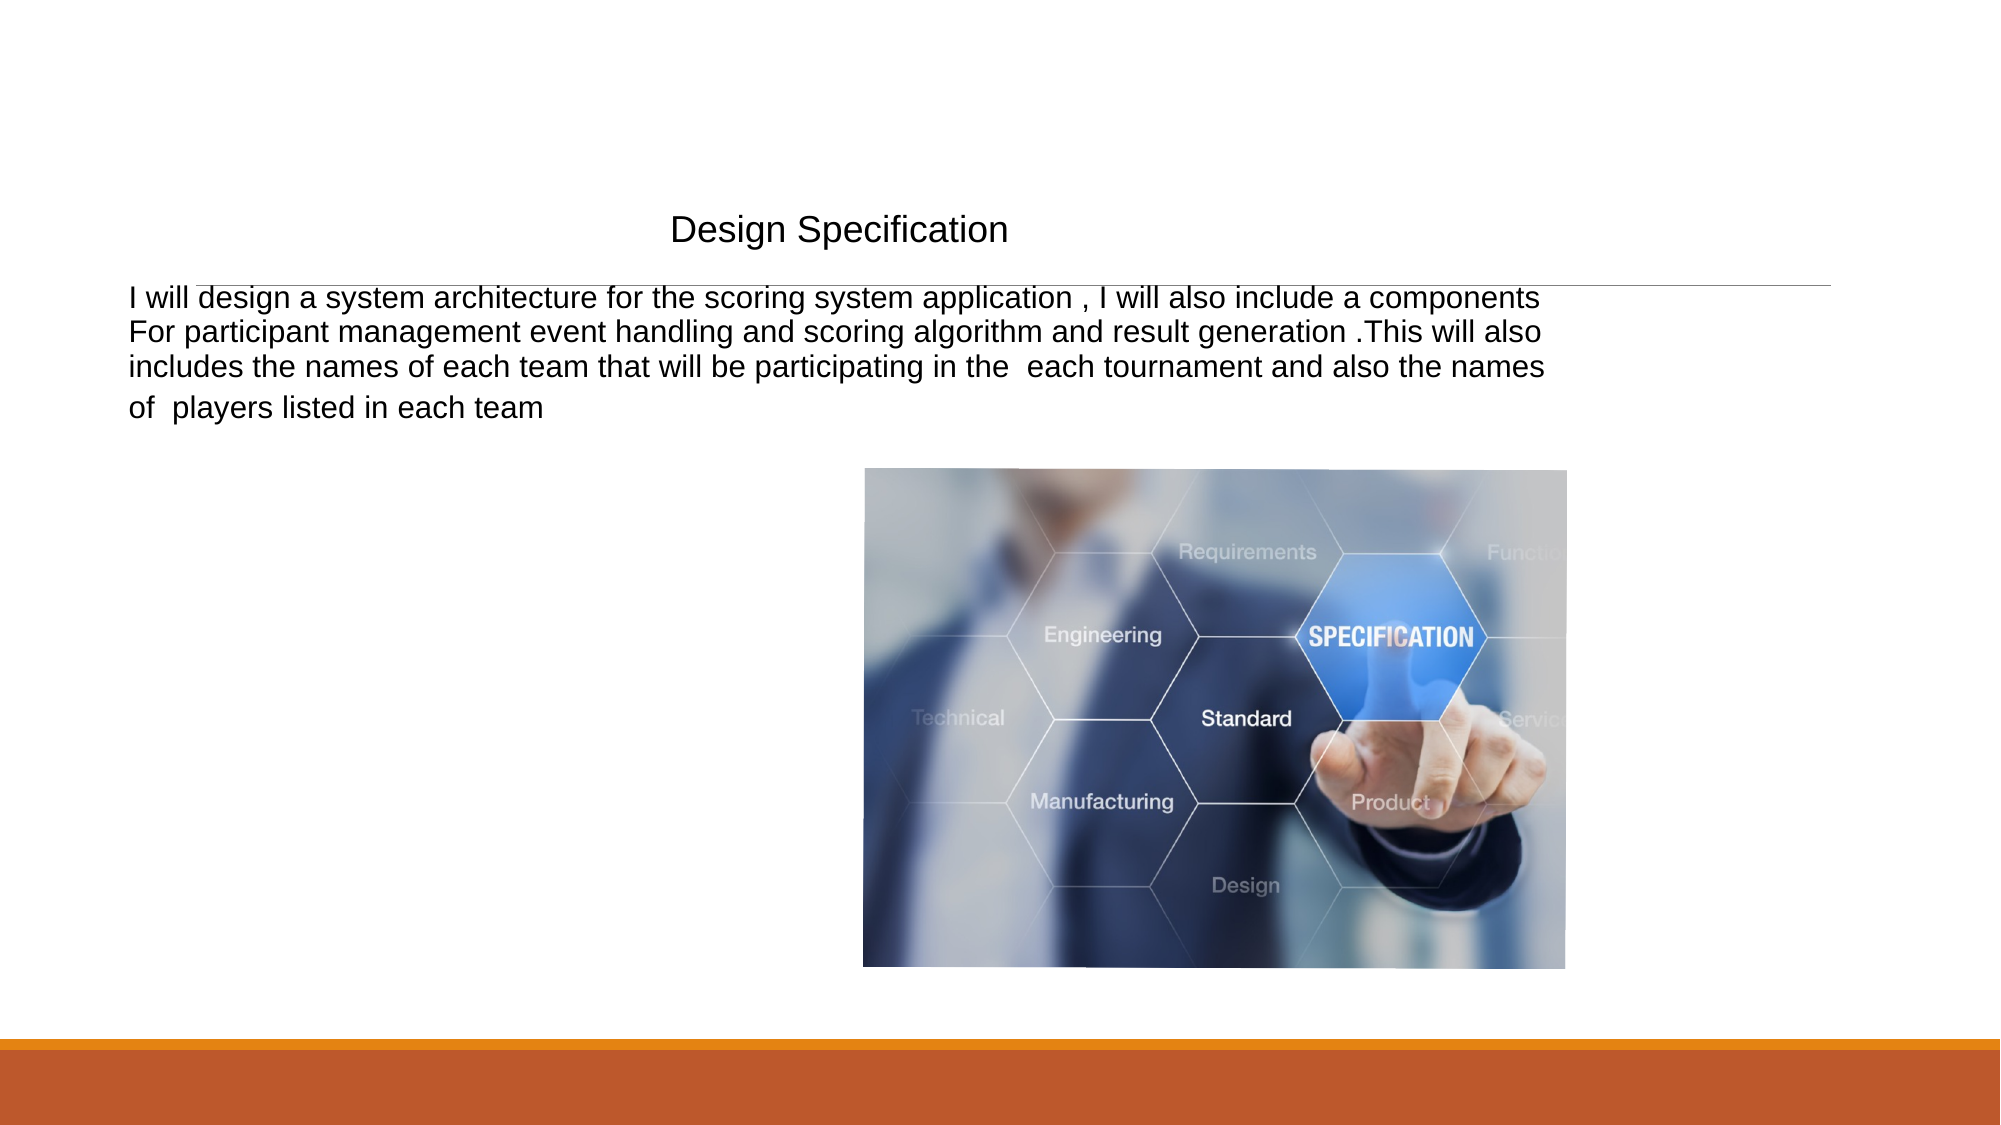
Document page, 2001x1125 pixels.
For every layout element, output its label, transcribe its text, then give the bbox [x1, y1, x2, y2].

text_box Design Specification [637, 200, 1035, 272]
text_box I will design a system architecture for the scoring system application , I will also include a components For participant management event handling and scoring algorithm and result generation .This will also includes the names of each team that will be participating in the each tournament and also the names of players listed in each team [96, 272, 1583, 476]
picture [862, 467, 1567, 969]
